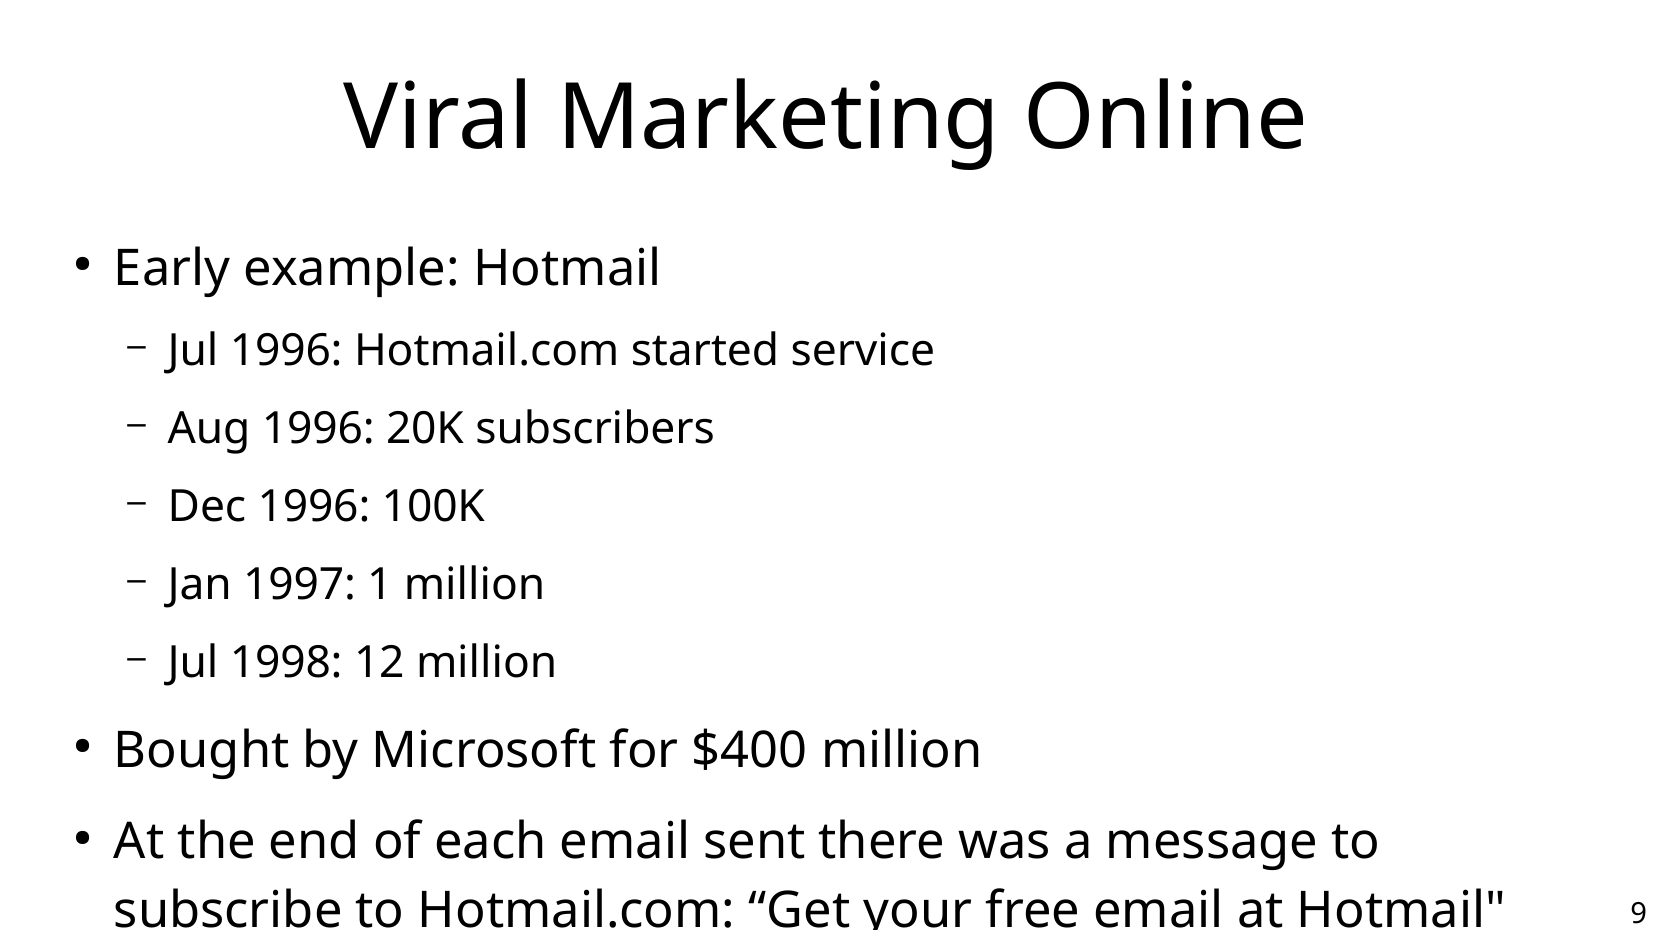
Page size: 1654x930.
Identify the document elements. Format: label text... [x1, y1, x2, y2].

list Early example: Hotmail Jul 1996: Hotmail.com started service Aug 1996: 20K subscribers Dec 1996: 100K Jan 1997: 1 million Jul 1998: 12 million Bought by Microsoft for $400 million At the end of each email sent there was a message to subscribe to Hotmail.com: “Get your free email at Hotmail" [60, 231, 1606, 930]
title Viral Marketing Online [82, 1, 1571, 225]
